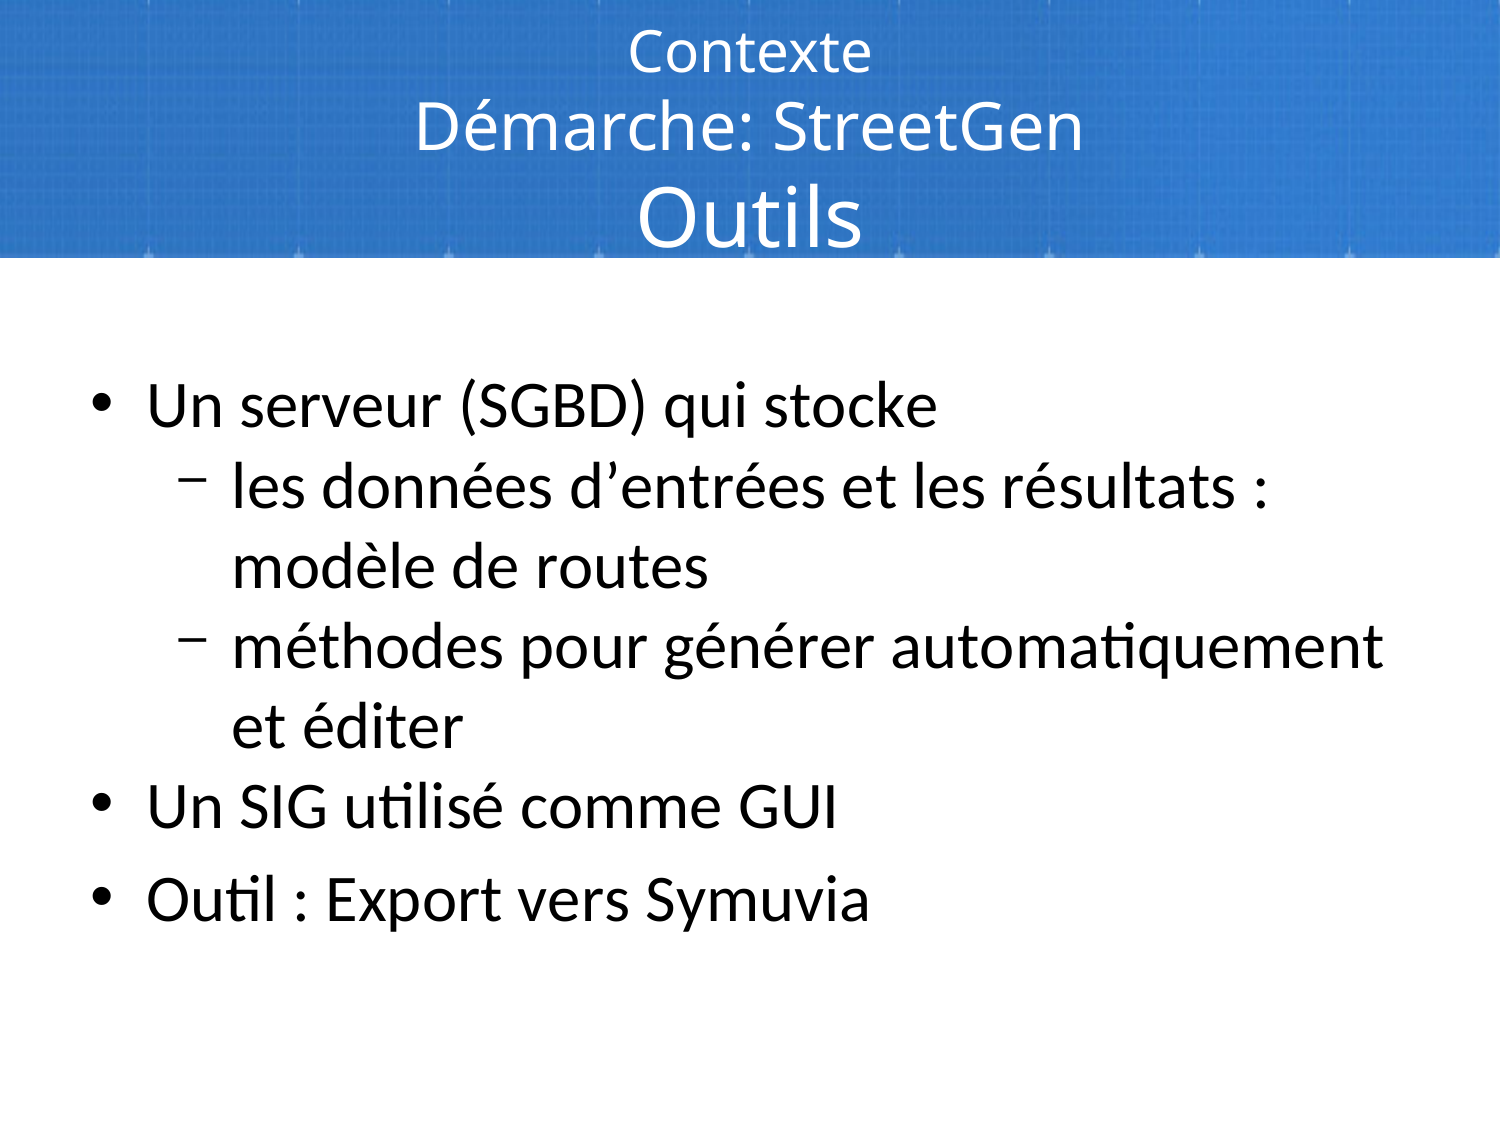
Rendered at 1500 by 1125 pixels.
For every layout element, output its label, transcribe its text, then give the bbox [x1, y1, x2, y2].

text_box Un serveur (SGBD) qui stocke les données d’entrées et les résultats : modèle de routes méthodes pour générer automatiquement et éditer Un SIG utilisé comme GUI Outil : Export vers Symuvia [75, 353, 1426, 1125]
title Contexte Démarche: StreetGen Outils [35, 45, 1465, 233]
picture [0, 0, 1500, 258]
